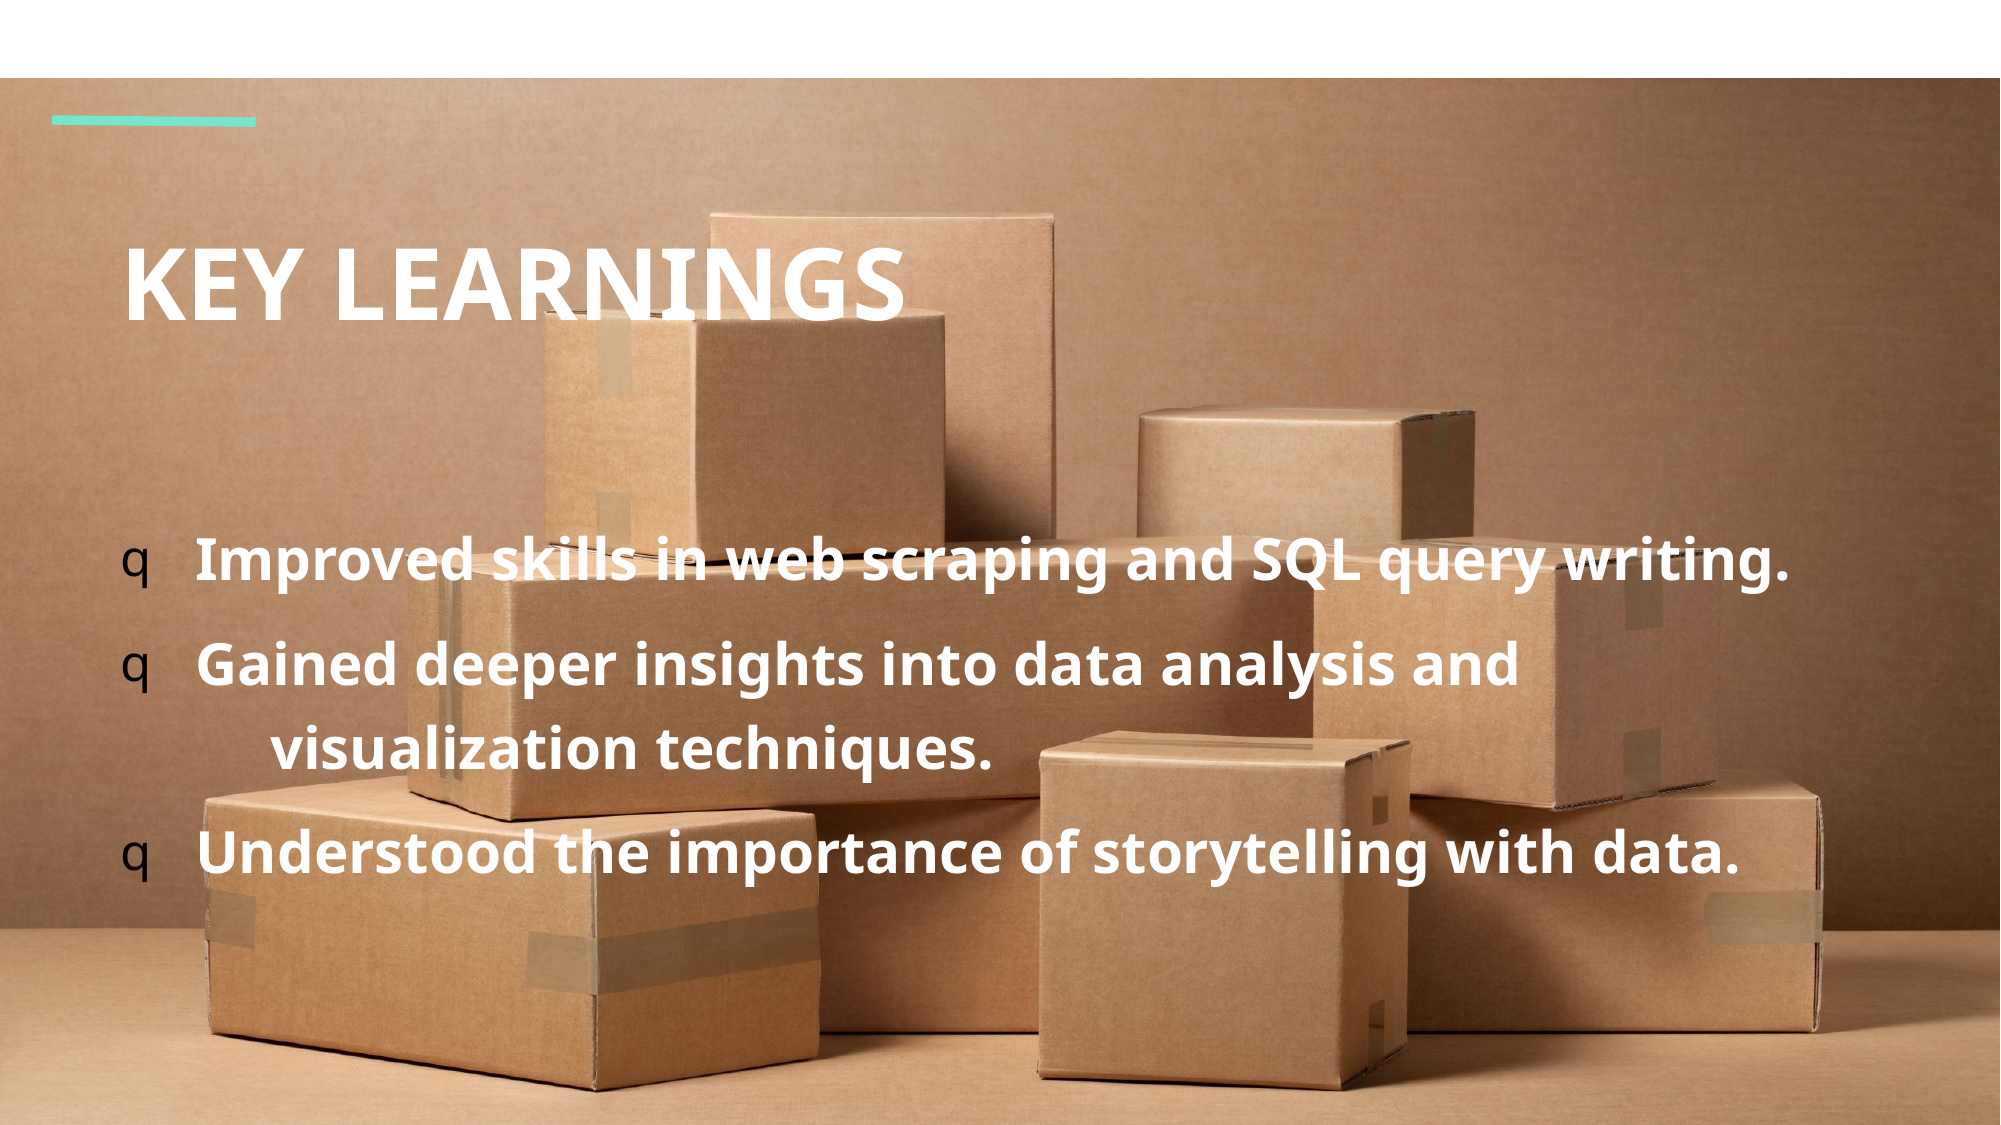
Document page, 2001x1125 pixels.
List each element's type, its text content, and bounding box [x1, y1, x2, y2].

list Improved skills in web scraping and SQL query writing. Gained deeper insights into data analysis and visualization techniques. Understood the importance of storytelling with data. [105, 501, 1892, 1087]
title KEY LEARNINGS [105, 213, 1892, 394]
picture [0, 78, 2000, 1125]
